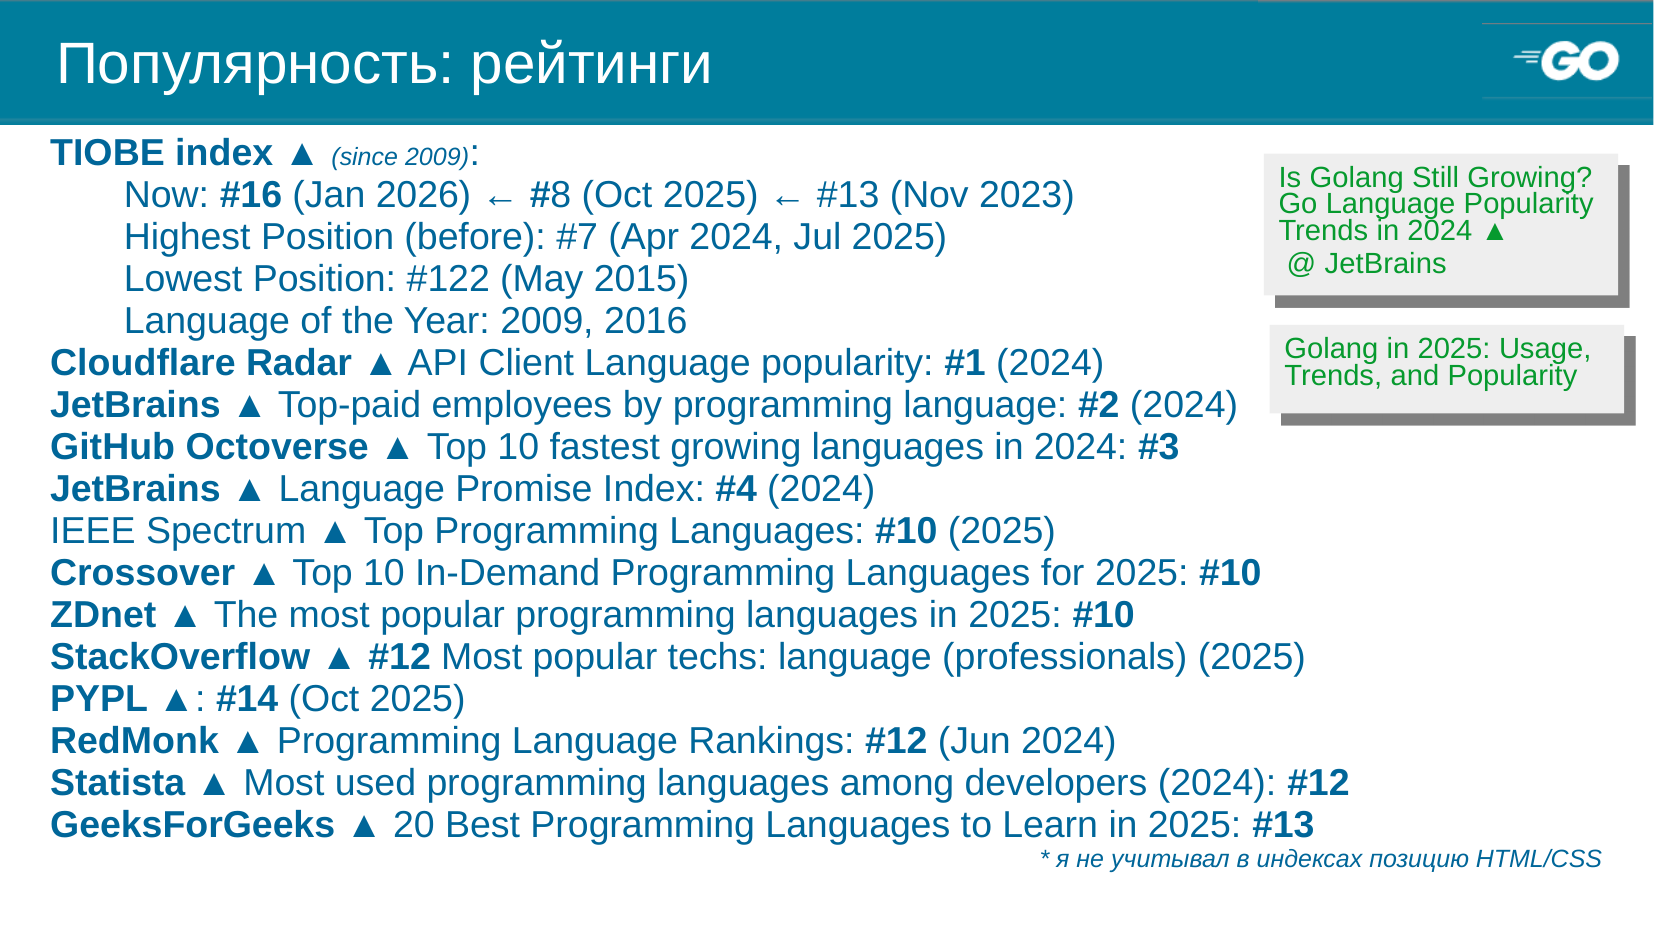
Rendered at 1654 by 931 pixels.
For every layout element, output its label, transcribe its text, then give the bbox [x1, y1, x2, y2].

picture [1542, 41, 1619, 81]
text_box Golang in 2025: Usage, Trends, and Popularity [1269, 324, 1625, 414]
text_box Is Golang Still Growing? Go Language Popularity Trends in 2024 ▲ @ JetBrains [1263, 153, 1619, 296]
text_box Популярность: рейтинги [41, 23, 1495, 104]
text_box TIOBE index ▲ (since 2009): Now: #16 (Jan 2026) ← #8 (Oct 2025) ← #13 (Nov 2023) Highest Position (before): #7 (Apr 2024, Jul 2025) Lowest Position: #122 (May 2015) Language of the Year: 2009, 2016 Cloudflare Radar ▲ API Client Language popularity: #1 (2024) JetBrains ▲ Top-paid employees by programming language: #2 (2024) GitHub Octoverse ▲ Top 10 fastest growing languages in 2024: #3 JetBrains ▲ Language Promise Index: #4 (2024) IEEE Spectrum ▲ Top Programming Languages: #10 (2025) Crossover ▲ Top 10 In-Demand Programming Languages for 2025: #10 ZDnet ▲ The most popular programming languages in 2025: #10 StackOverflow ▲ #12 Most popular techs: language (professionals) (2025) PYPL ▲: #14 (Oct 2025) RedMonk ▲ Programming Language Rankings: #12 (Jun 2024) Statista ▲ Most used programming languages among developers (2024): #12 GeeksForGeeks ▲ 20 Best Programming Languages to Learn in 2025: #13 * я не учитывал в индексах позицию HTML/CSS [35, 124, 1619, 881]
